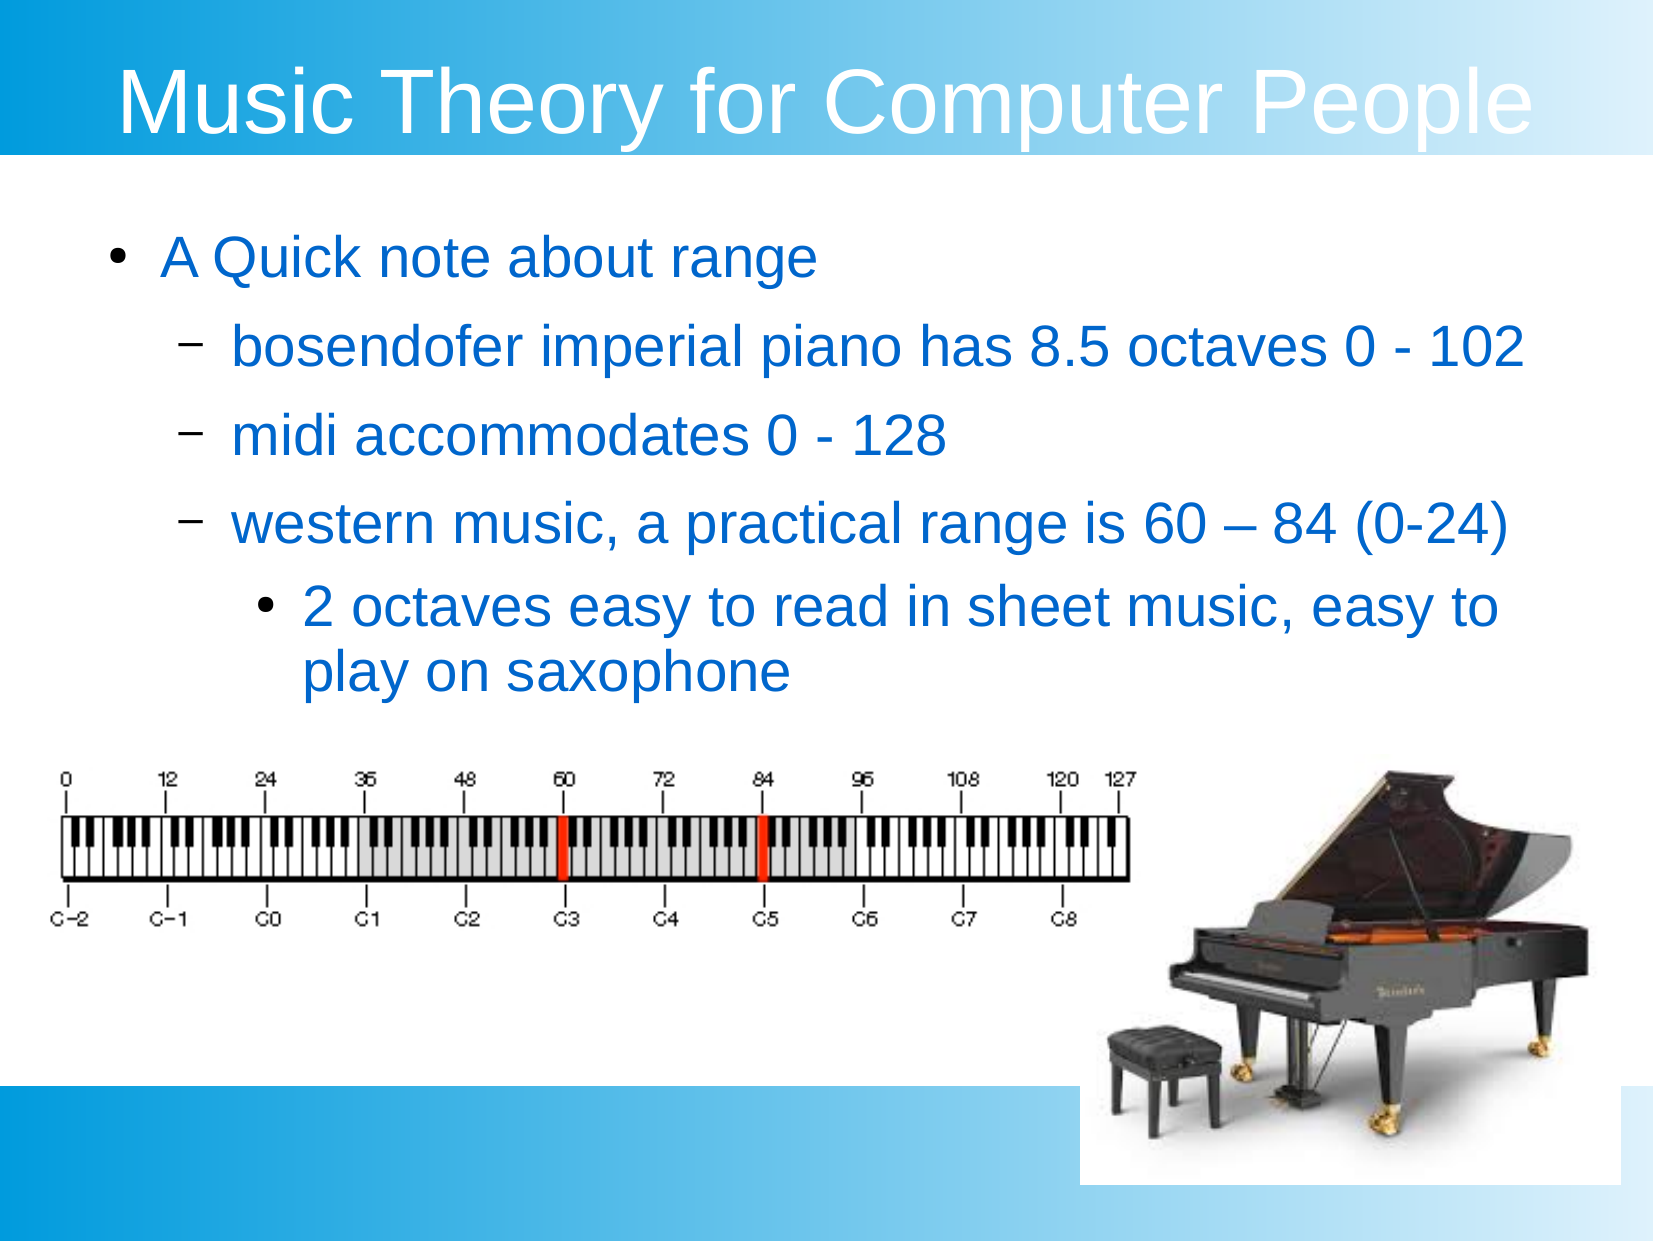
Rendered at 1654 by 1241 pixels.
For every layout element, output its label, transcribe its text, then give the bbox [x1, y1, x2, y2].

title Music Theory for Computer People [82, 49, 1571, 155]
list A Quick note about range bosendofer imperial piano has 8.5 octaves 0 - 102 midi accommodates 0 - 128 western music, a practical range is 60 – 84 (0-24) 2 octaves easy to read in sheet music, easy to play on saxophone [90, 225, 1546, 736]
picture [47, 754, 1621, 1186]
